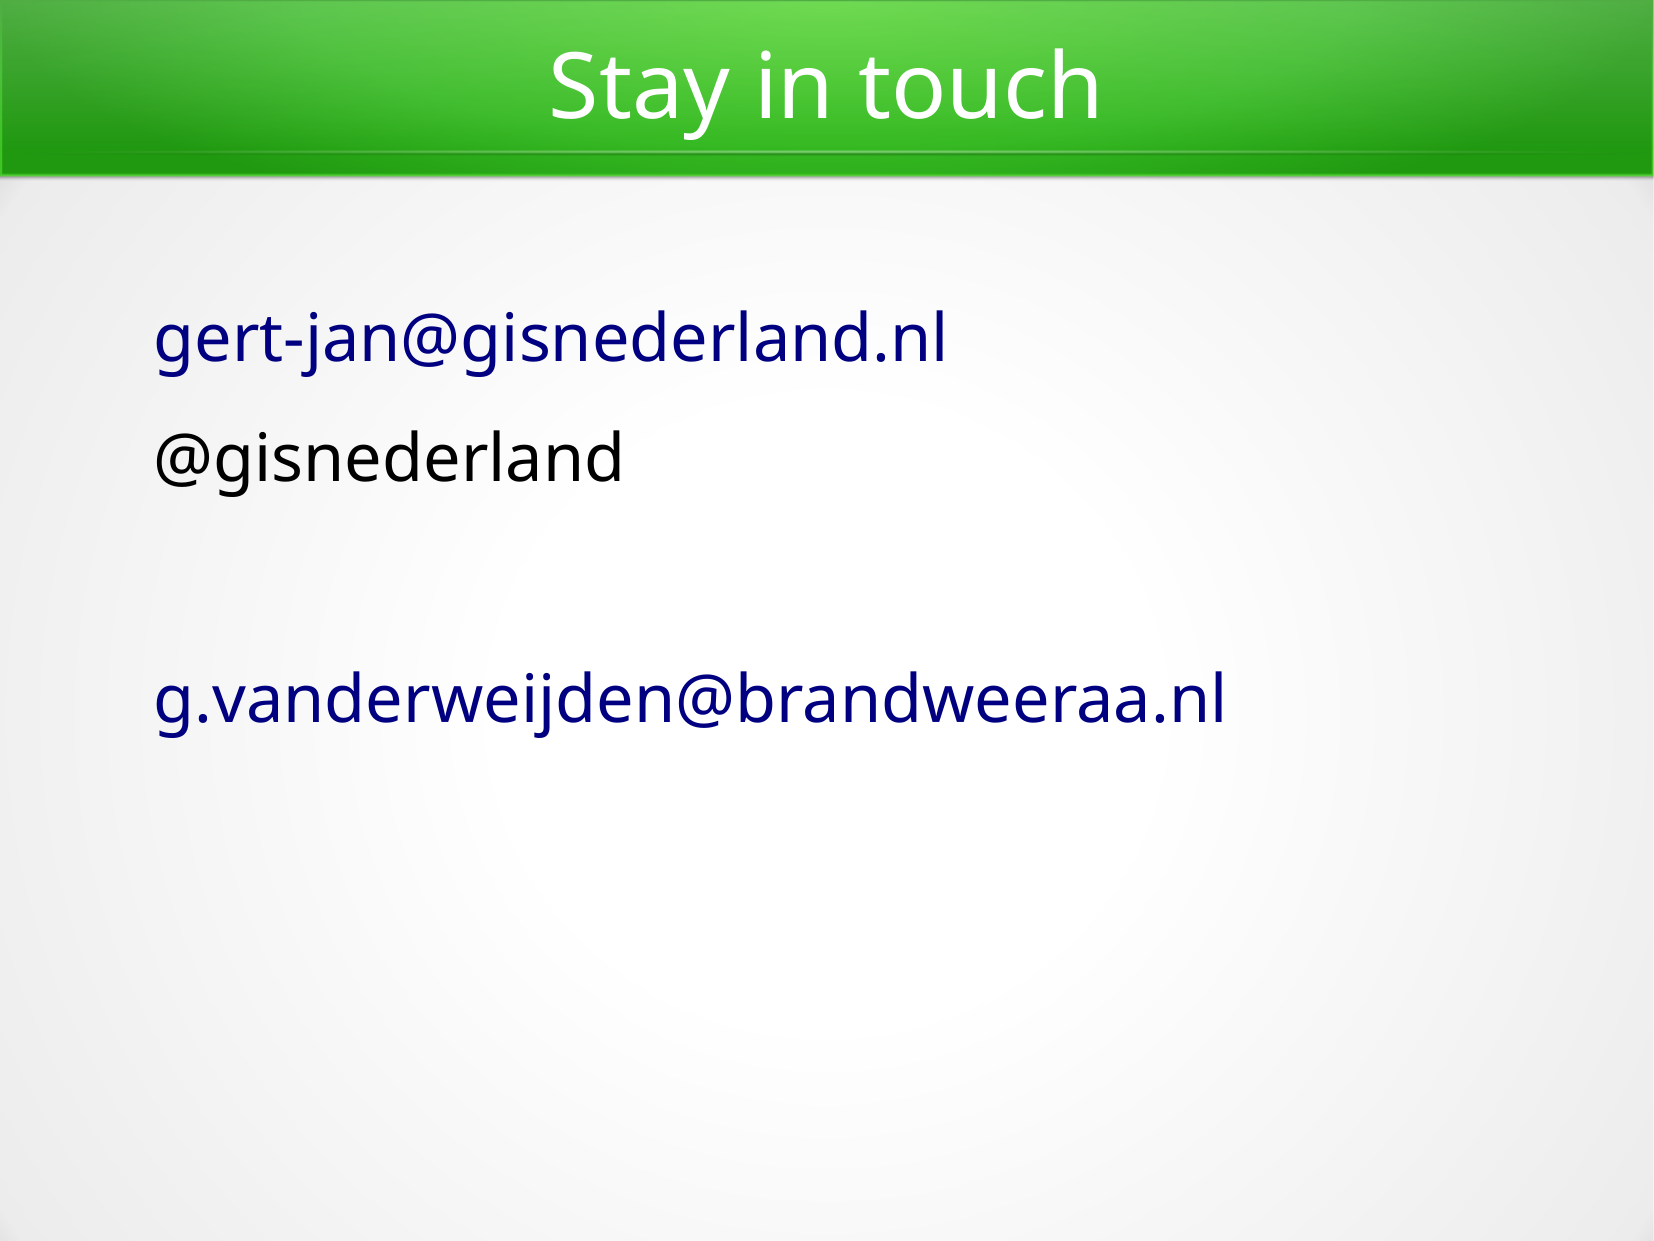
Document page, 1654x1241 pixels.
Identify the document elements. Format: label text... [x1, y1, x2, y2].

list gert-jan@gisnederland.nl @gisnederland g.vanderweijden@brandweeraa.nl [82, 290, 1571, 1010]
picture [0, 0, 1654, 1241]
title Stay in touch [82, 11, 1571, 154]
